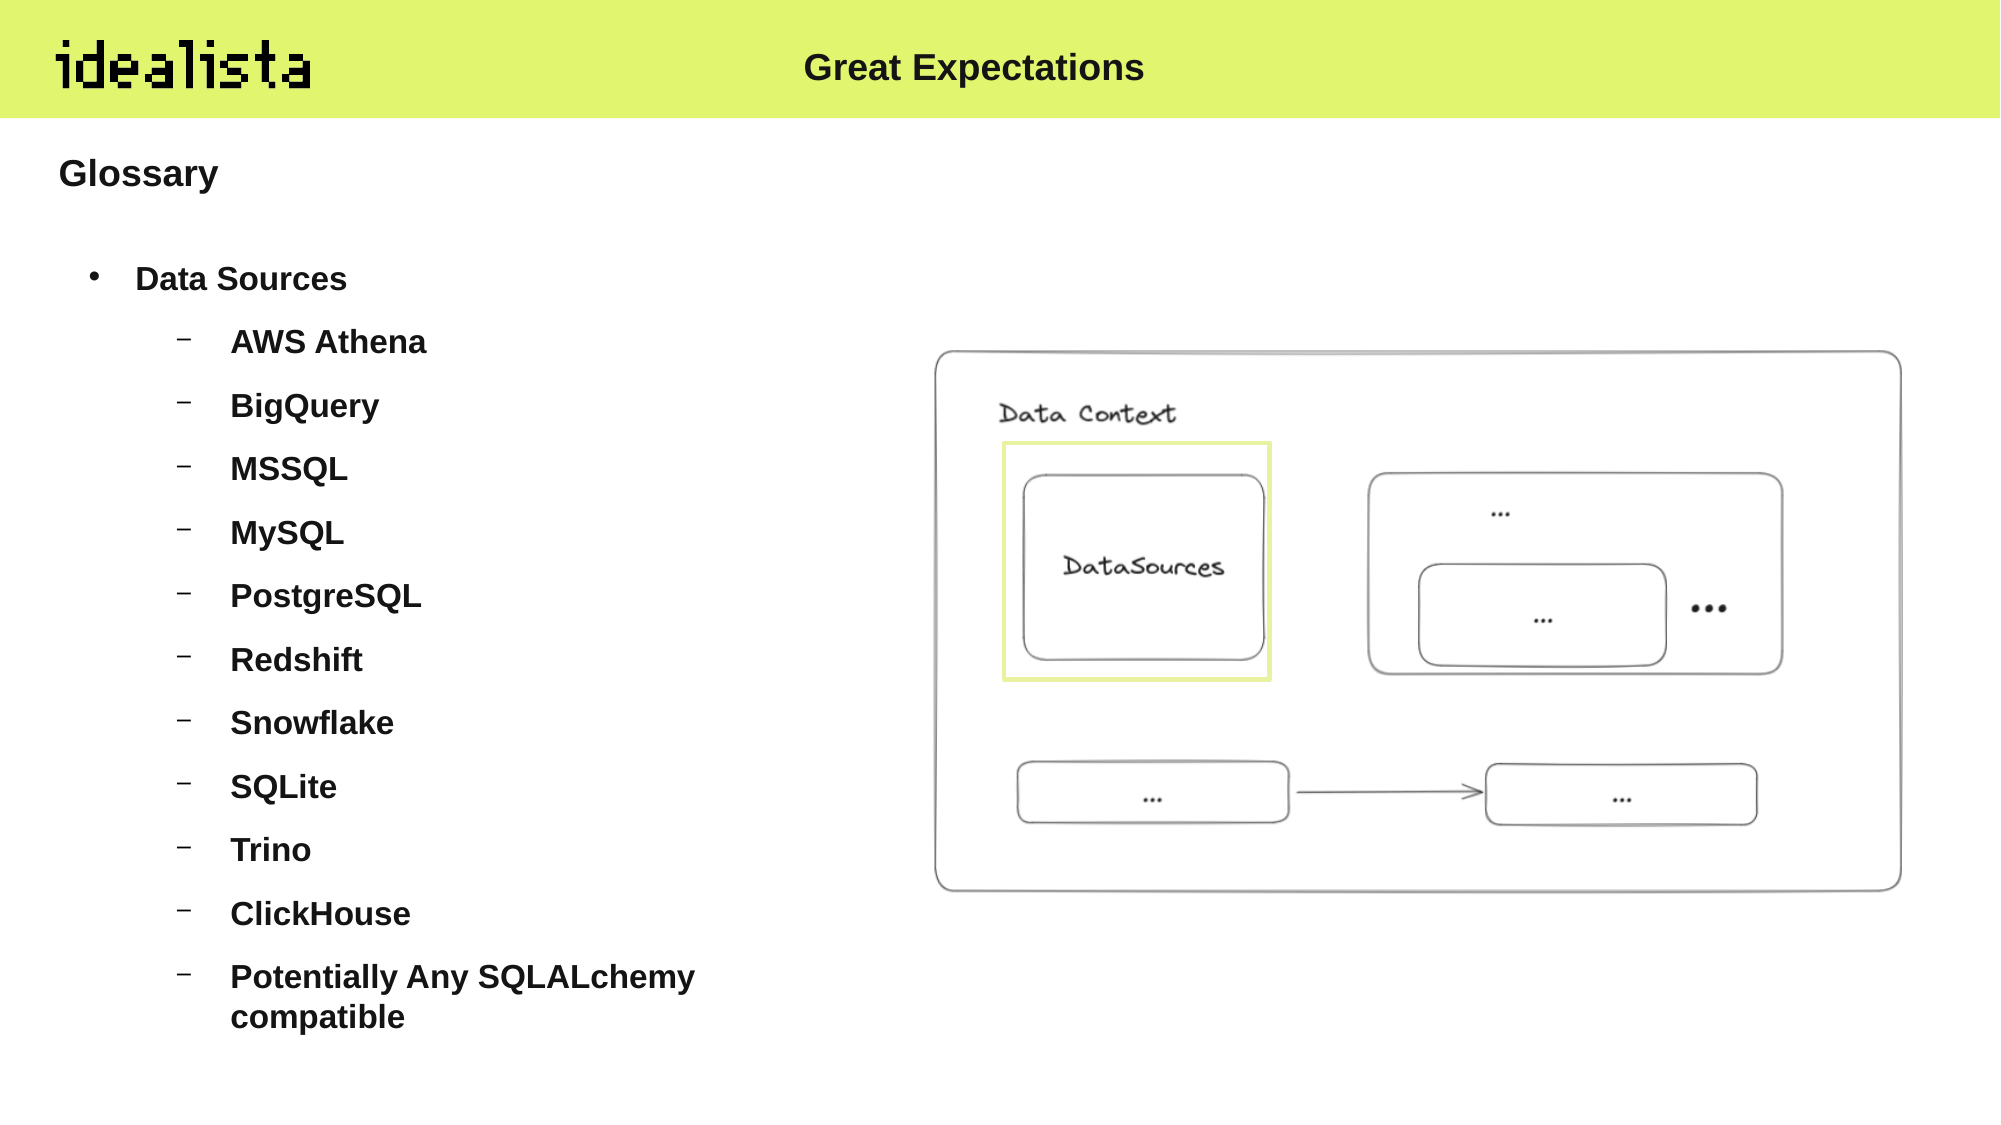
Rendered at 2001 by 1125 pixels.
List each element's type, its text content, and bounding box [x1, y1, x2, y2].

title Glossary [58, 147, 1949, 195]
title Great Expectations [590, 41, 1359, 89]
list Data Sources AWS Athena BigQuery MSSQL MySQL PostgreSQL Redshift Snowflake SQLite Trino ClickHouse Potentially Any SQLALchemy compatible [88, 256, 827, 621]
picture [53, 36, 318, 92]
picture [915, 326, 1918, 916]
